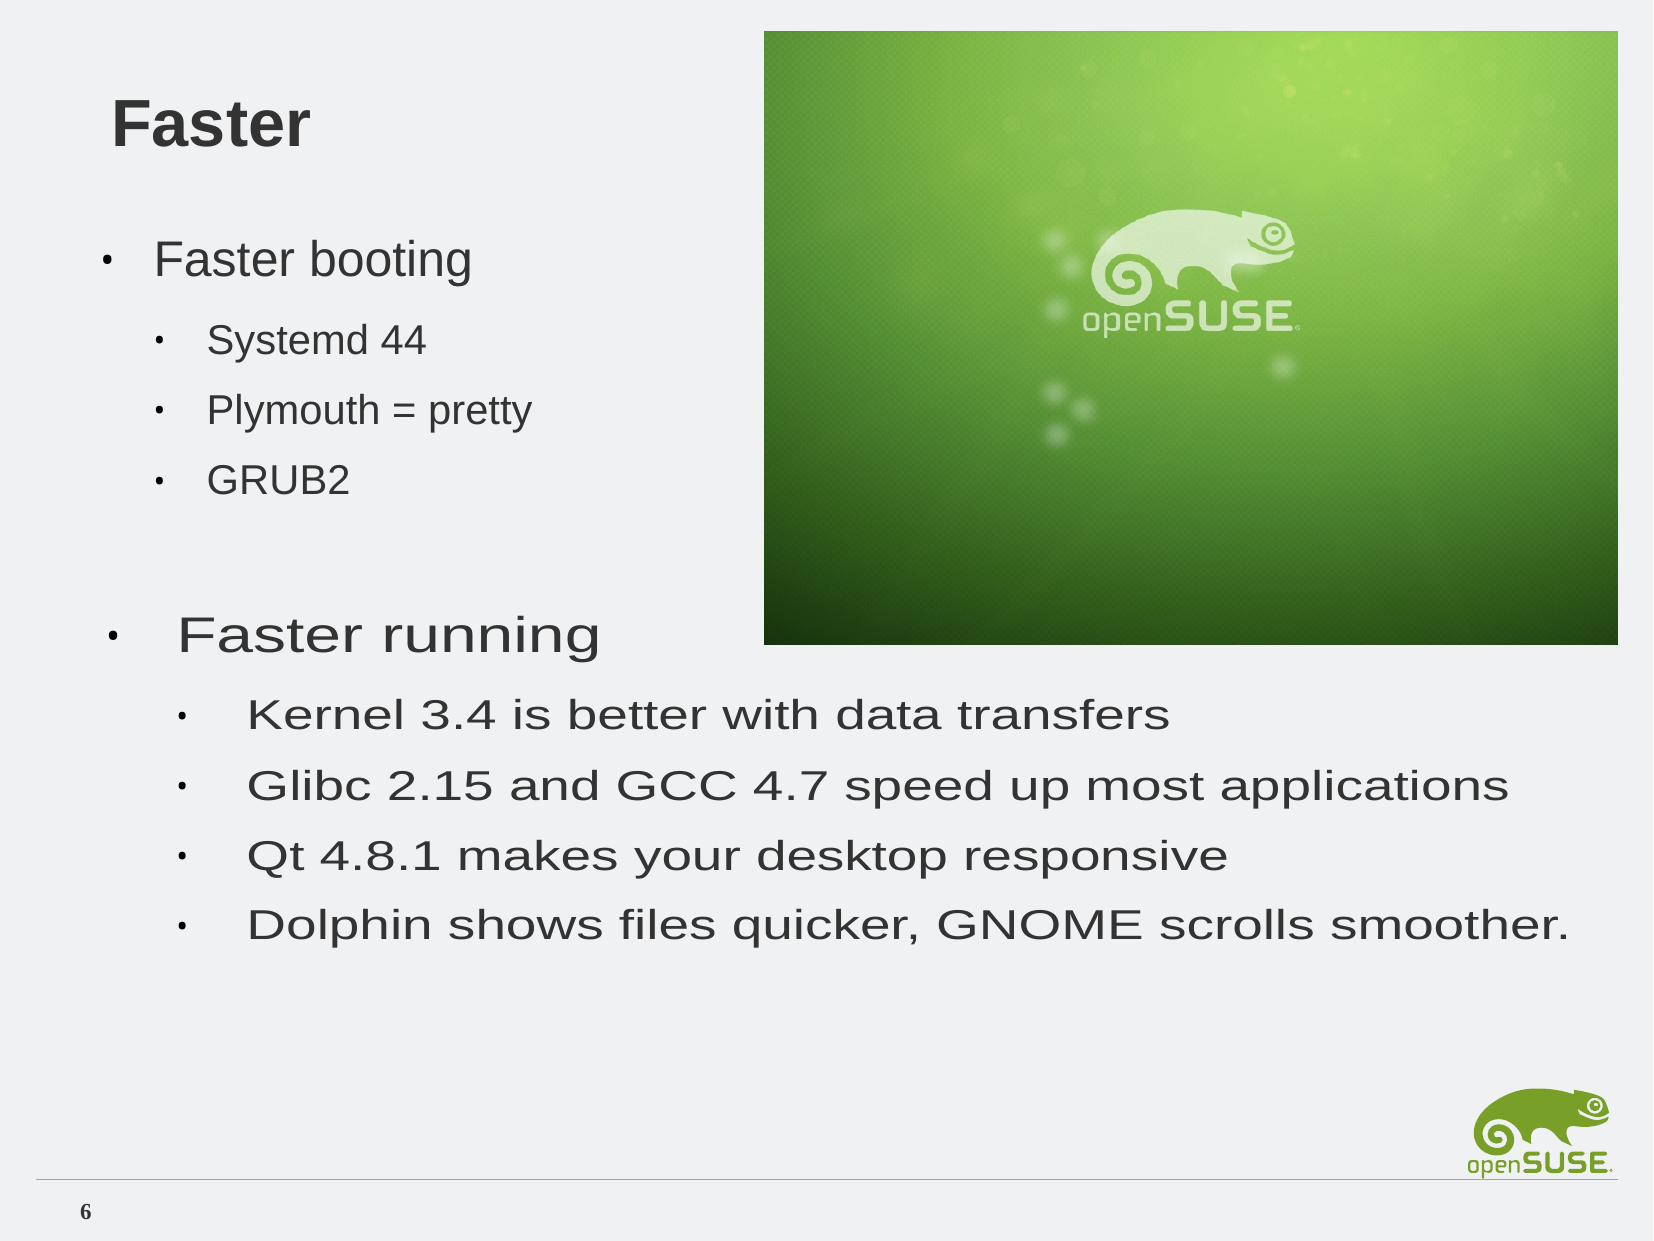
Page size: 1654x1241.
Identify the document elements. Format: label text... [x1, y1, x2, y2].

title Faster [111, 49, 764, 198]
list Faster booting Systemd 44 Plymouth = pretty GRUB2 [82, 231, 764, 575]
list Faster running Kernel 3.4 is better with data transfers Glibc 2.15 and GCC 4.7 speed up most applications Qt 4.8.1 makes your desktop responsive Dolphin shows files quicker, GNOME scrolls smoother. [82, 606, 1571, 950]
picture [0, 0, 1654, 1241]
